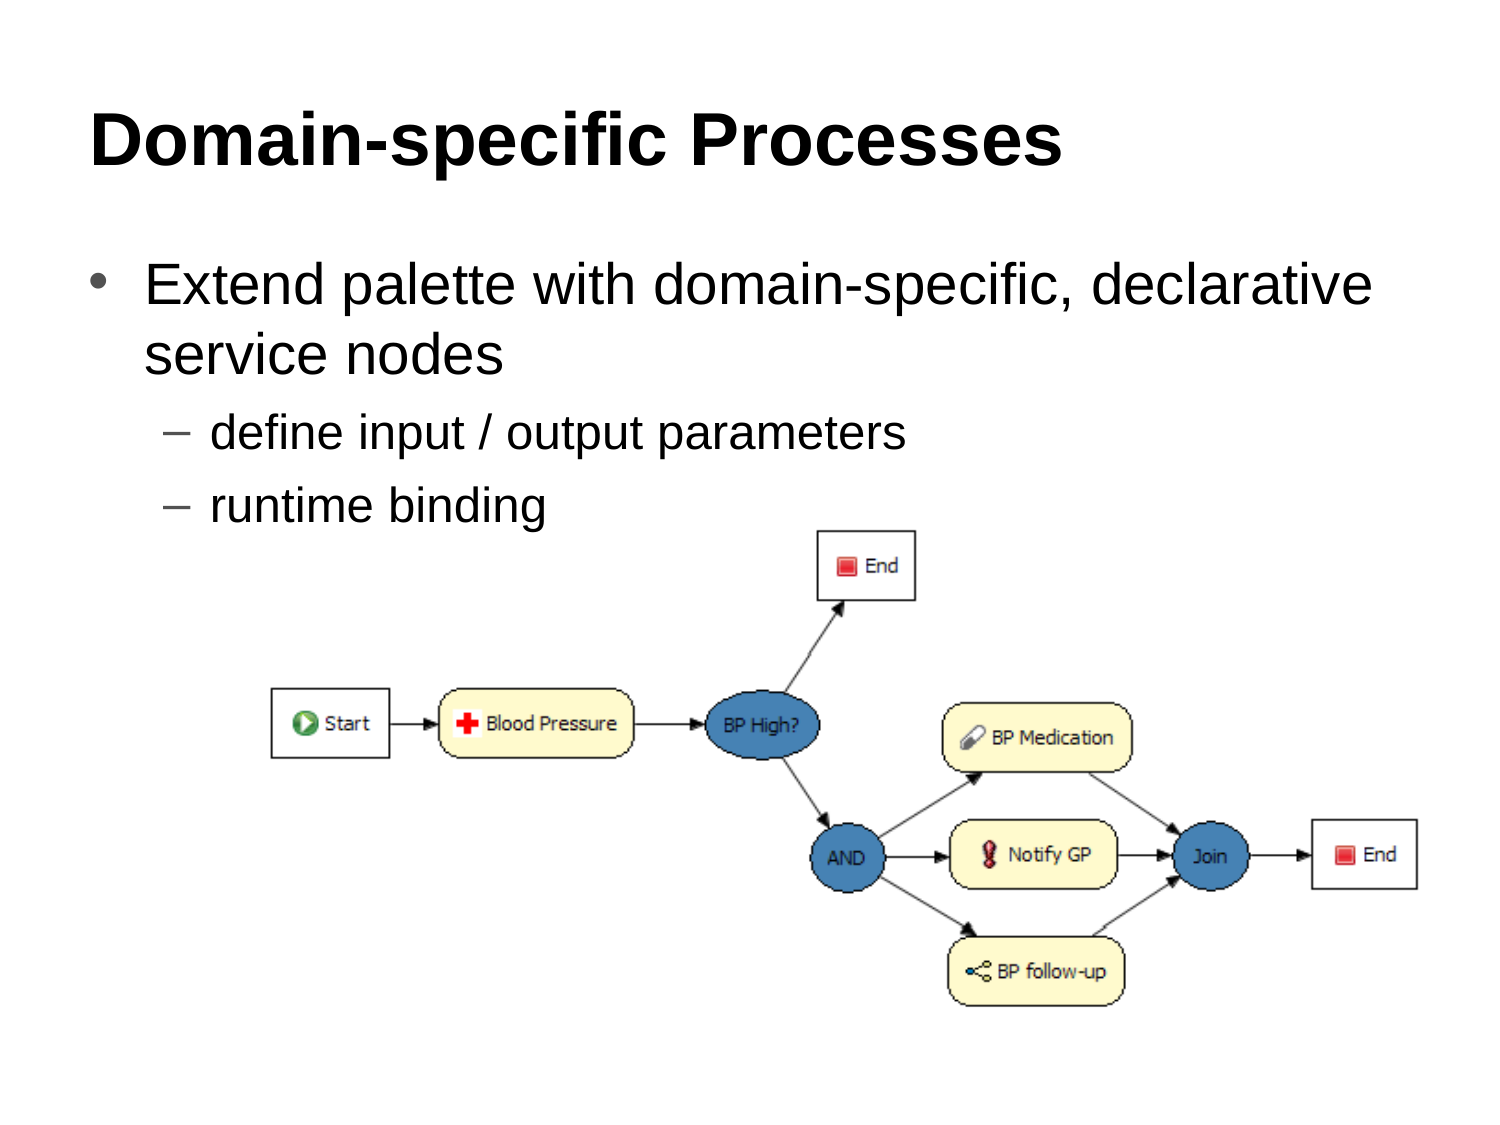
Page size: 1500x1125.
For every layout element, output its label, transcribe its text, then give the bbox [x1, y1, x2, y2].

list Extend palette with domain-specific, declarative service nodes define input / output parameters runtime binding [73, 238, 1424, 958]
title Domain-specific Processes [74, 50, 1425, 221]
picture [262, 520, 1444, 1023]
